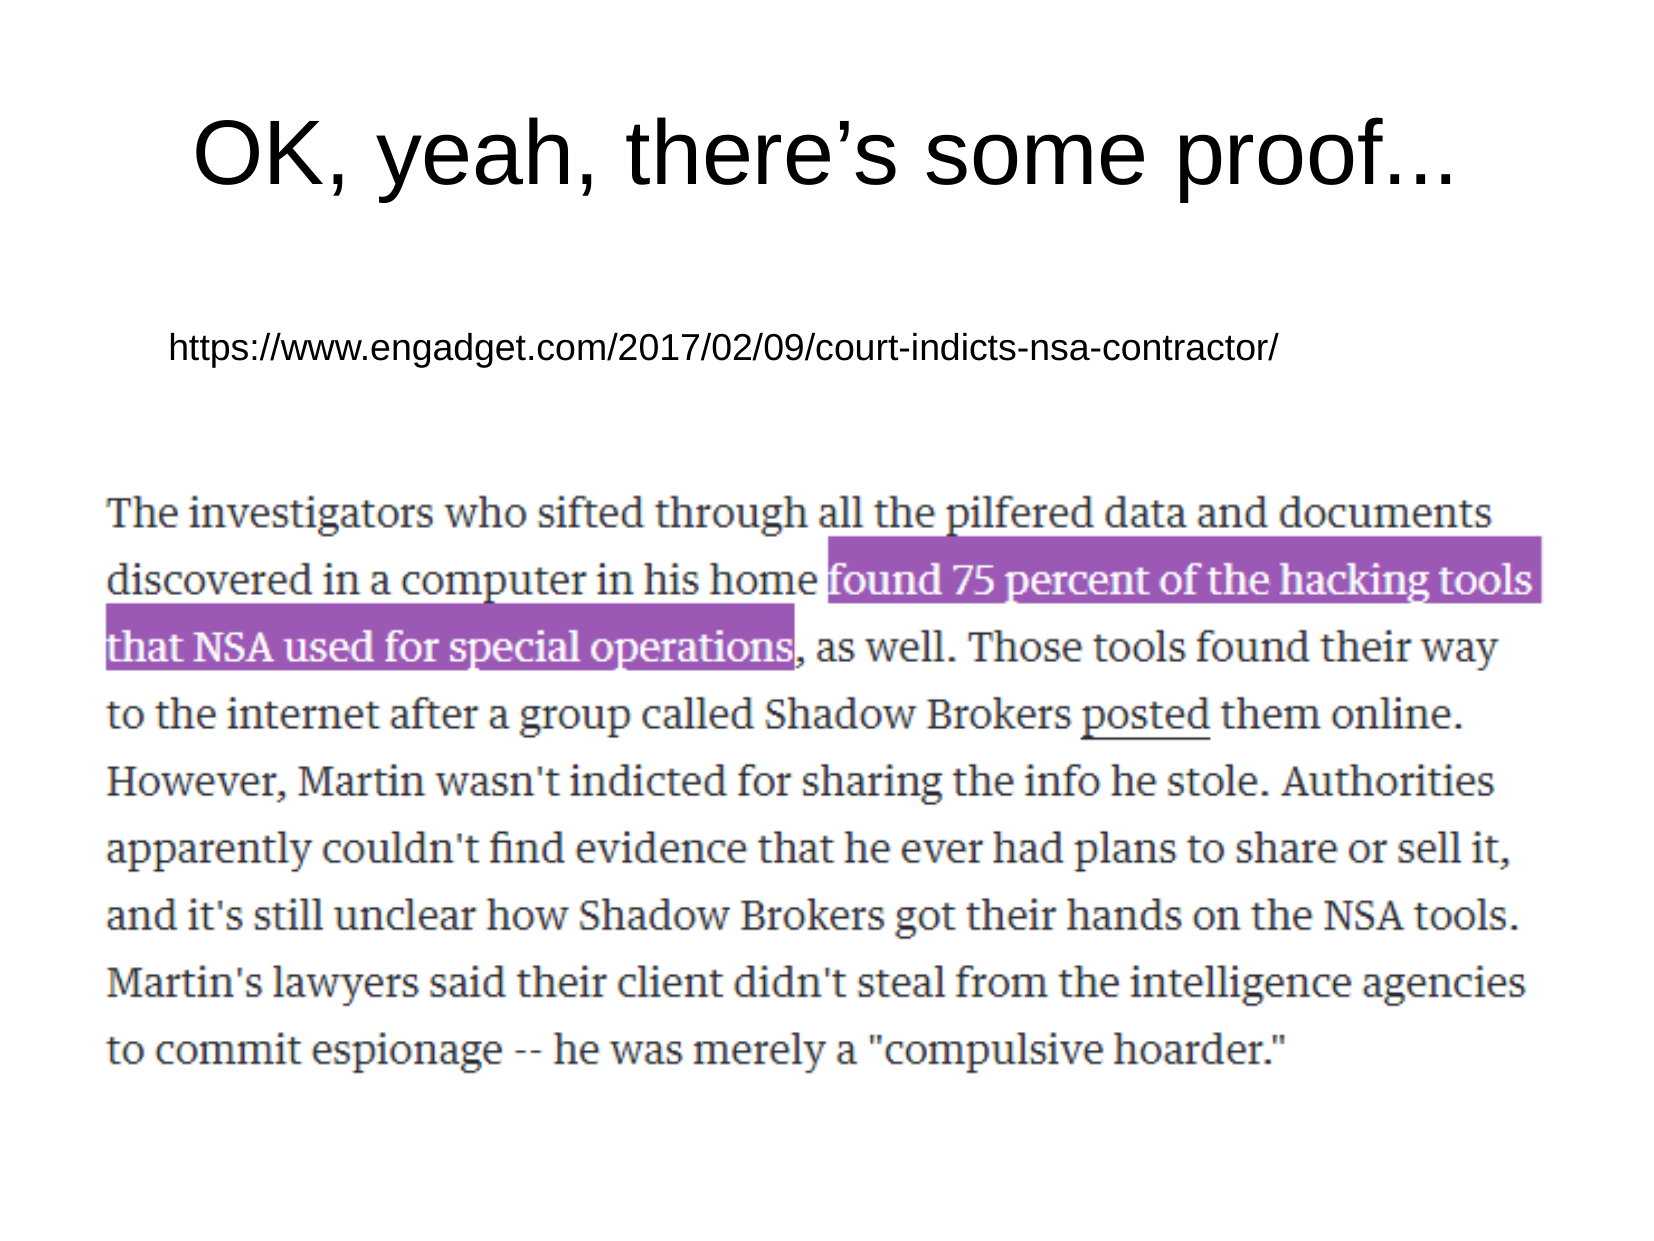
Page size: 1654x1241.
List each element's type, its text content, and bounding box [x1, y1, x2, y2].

text_box https://www.engadget.com/2017/02/09/court-indicts-nsa-contractor/ [153, 318, 1477, 376]
title OK, yeah, there’s some proof... [82, 49, 1571, 257]
picture [82, 472, 1571, 1116]
